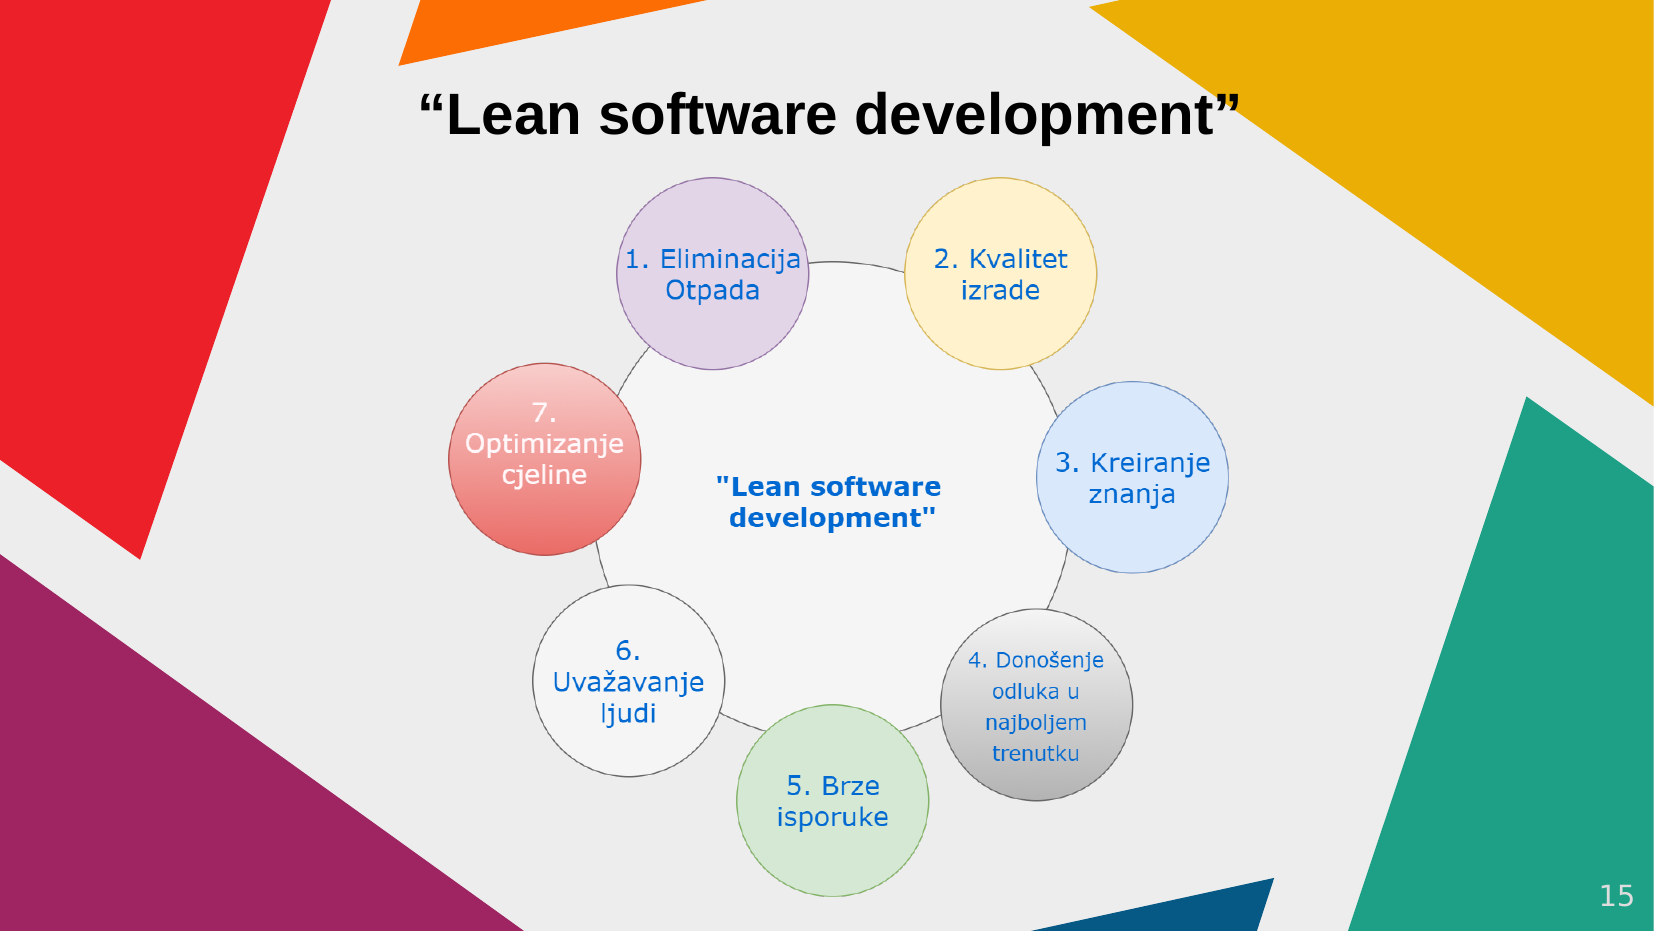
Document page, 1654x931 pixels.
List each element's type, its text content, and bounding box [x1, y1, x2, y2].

picture [448, 177, 1229, 897]
title “Lean software development” [289, 36, 1372, 193]
